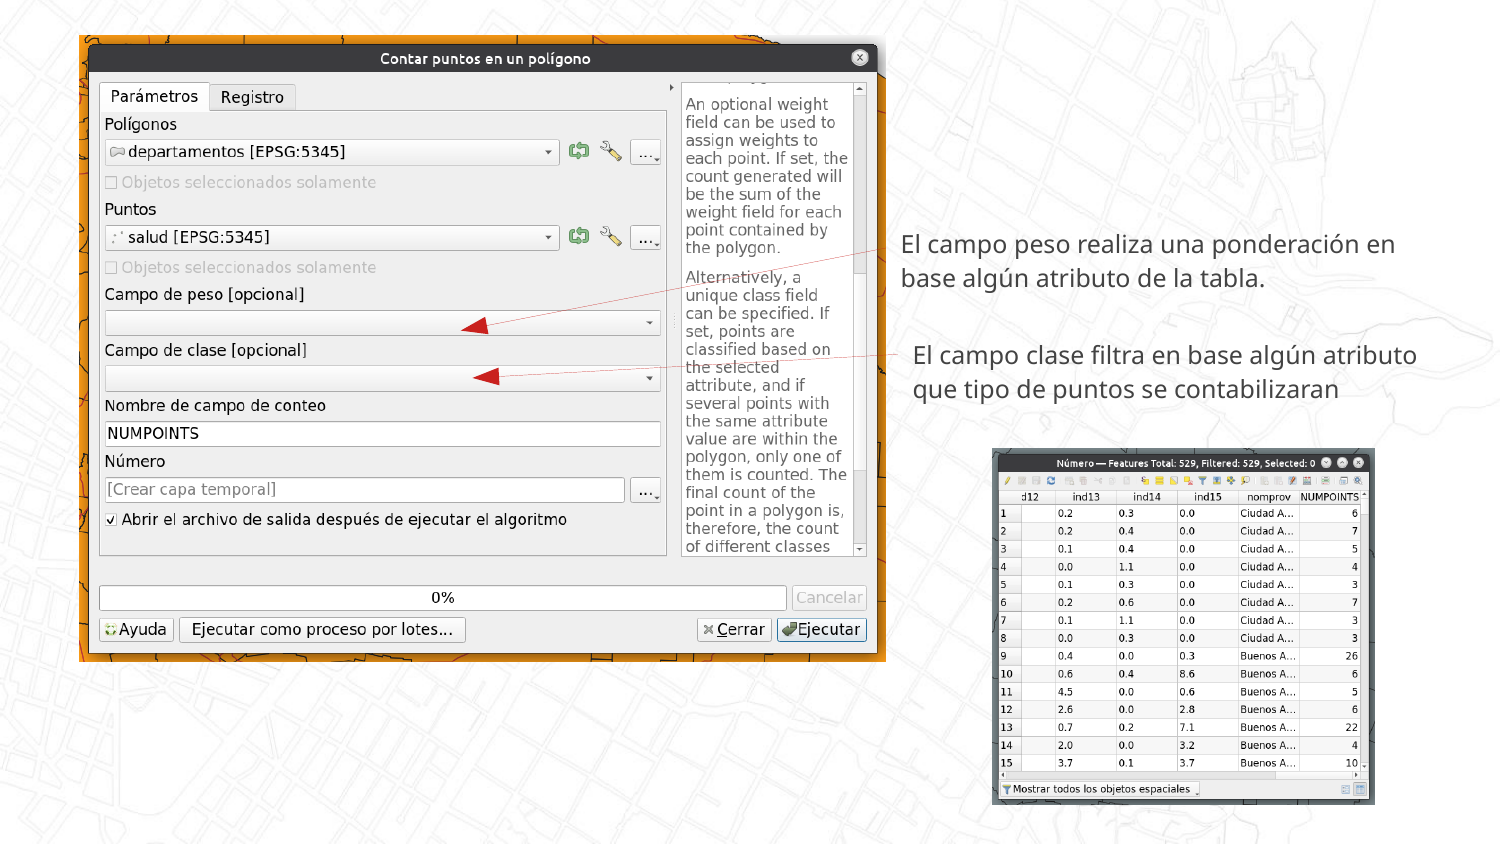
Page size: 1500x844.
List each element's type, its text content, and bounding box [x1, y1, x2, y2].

picture [0, 0, 1500, 844]
text_box El campo peso realiza una ponderación en base algún atributo de la tabla. [885, 219, 1453, 297]
text_box El campo clase filtra en base algún atributo que tipo de puntos se contabilizaran [897, 330, 1441, 438]
